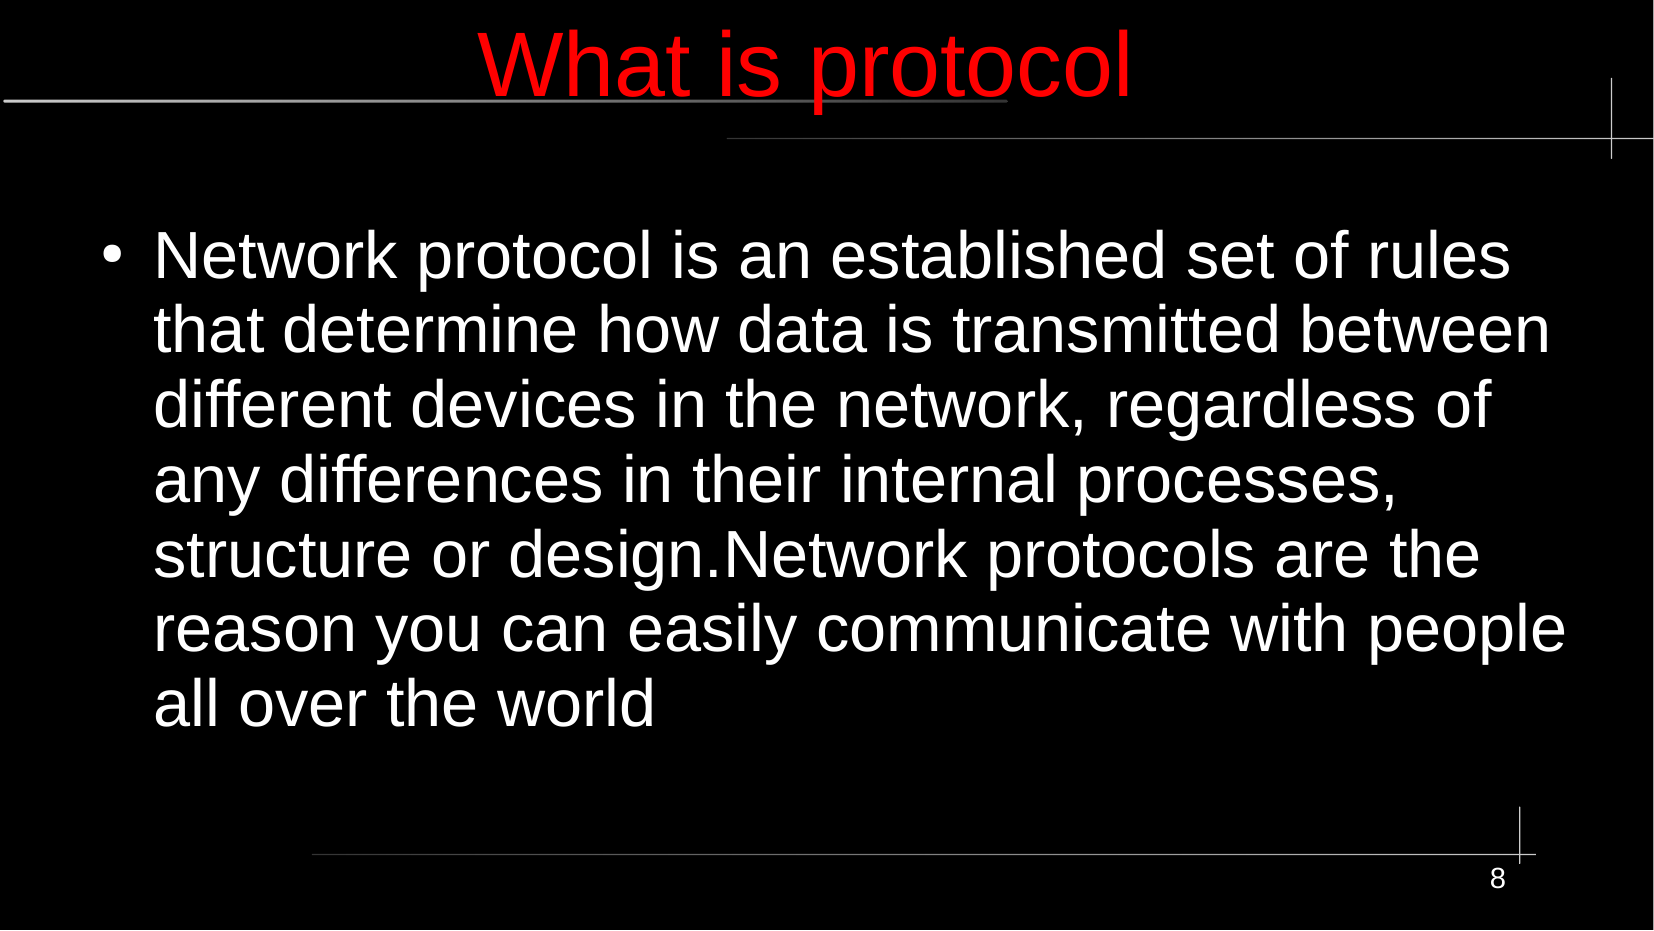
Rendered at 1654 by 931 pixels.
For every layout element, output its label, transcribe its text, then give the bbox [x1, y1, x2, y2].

title What is protocol [23, 11, 1589, 119]
list Network protocol is an established set of rules that determine how data is transmitted between different devices in the network, regardless of any differences in their internal processes, structure or design.Network protocols are the reason you can easily communicate with people all over the world [82, 217, 1571, 758]
